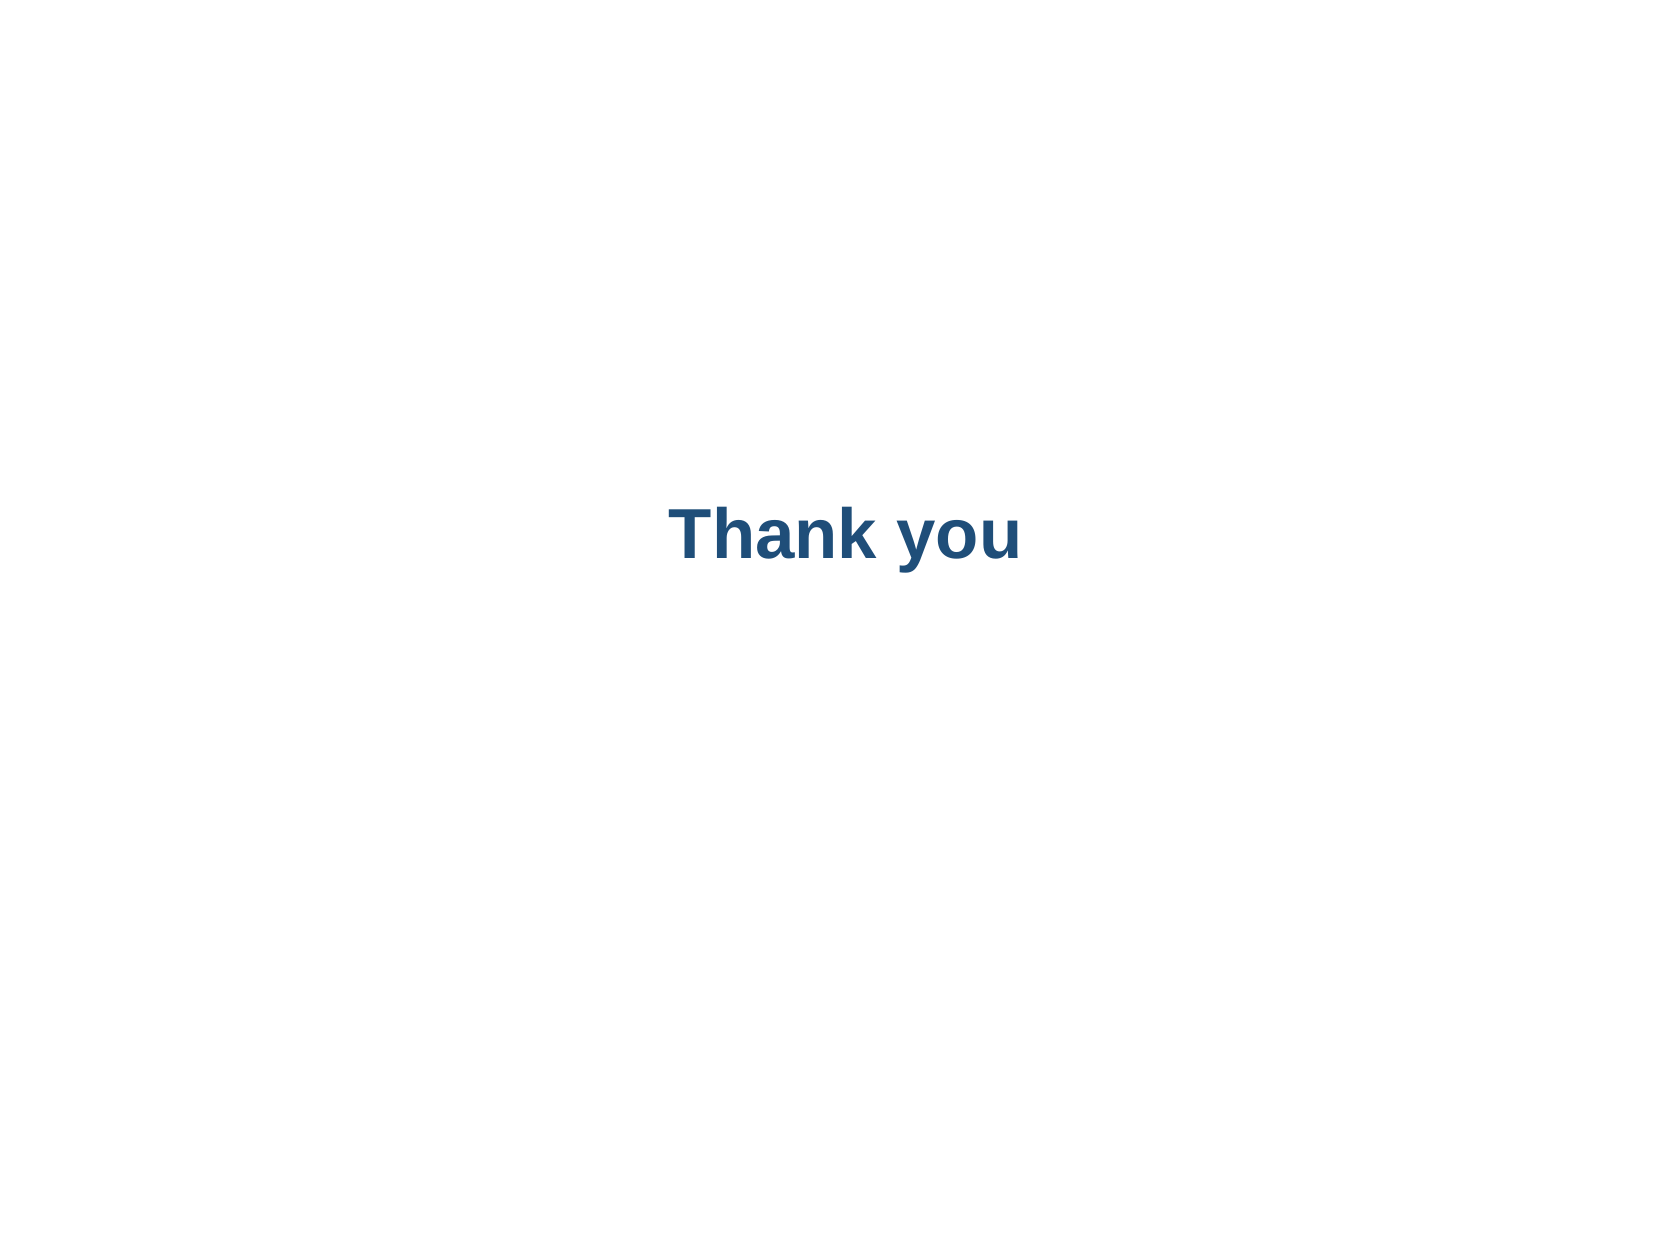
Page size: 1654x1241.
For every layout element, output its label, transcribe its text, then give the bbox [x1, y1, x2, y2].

text_box Thank you [653, 489, 1278, 629]
